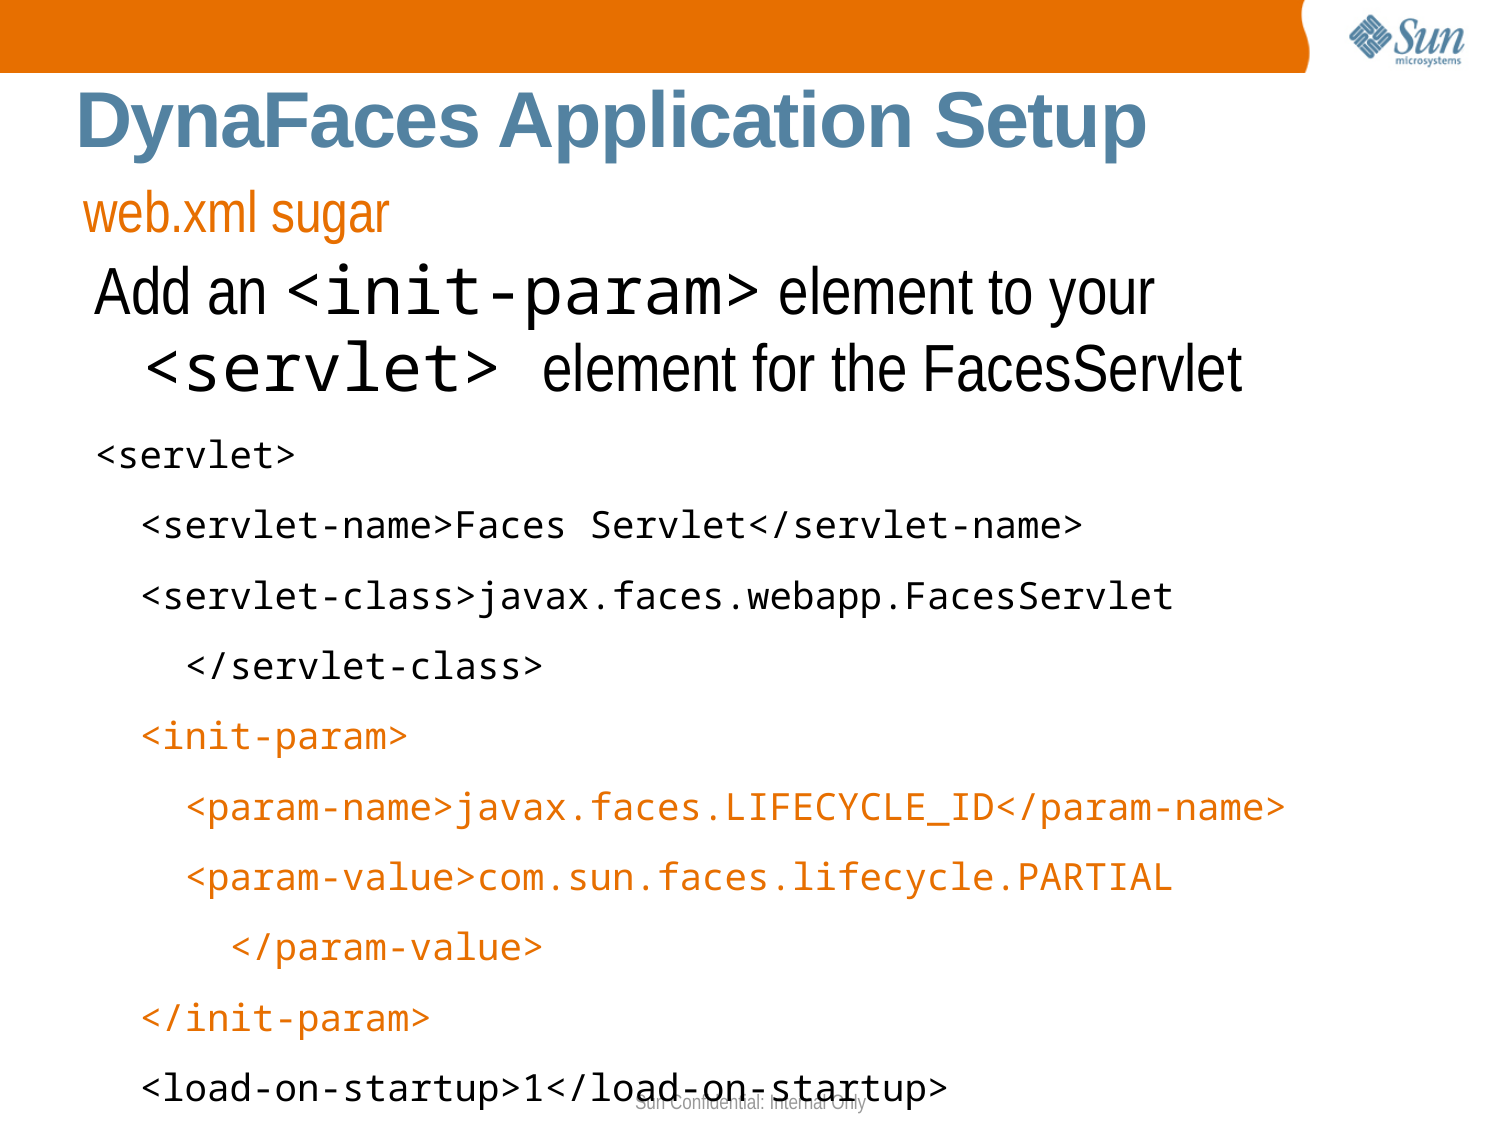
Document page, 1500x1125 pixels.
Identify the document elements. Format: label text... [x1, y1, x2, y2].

list Add an <init-param> element to your <servlet> element for the FacesServlet <servlet> <servlet-name>Faces Servlet</servlet-name> <servlet-class>javax.faces.webapp.FacesServlet </servlet-class> <init-param> <param-name>javax.faces.LIFECYCLE_ID</param-name> <param-value>com.sun.faces.lifecycle.PARTIAL </param-value> </init-param> <load-on-startup>1</load-on-startup> </servlet> [75, 252, 1412, 1125]
picture [0, 0, 1500, 73]
title DynaFaces Application Setup [75, 83, 1437, 188]
text_box web.xml sugar [83, 187, 1351, 255]
